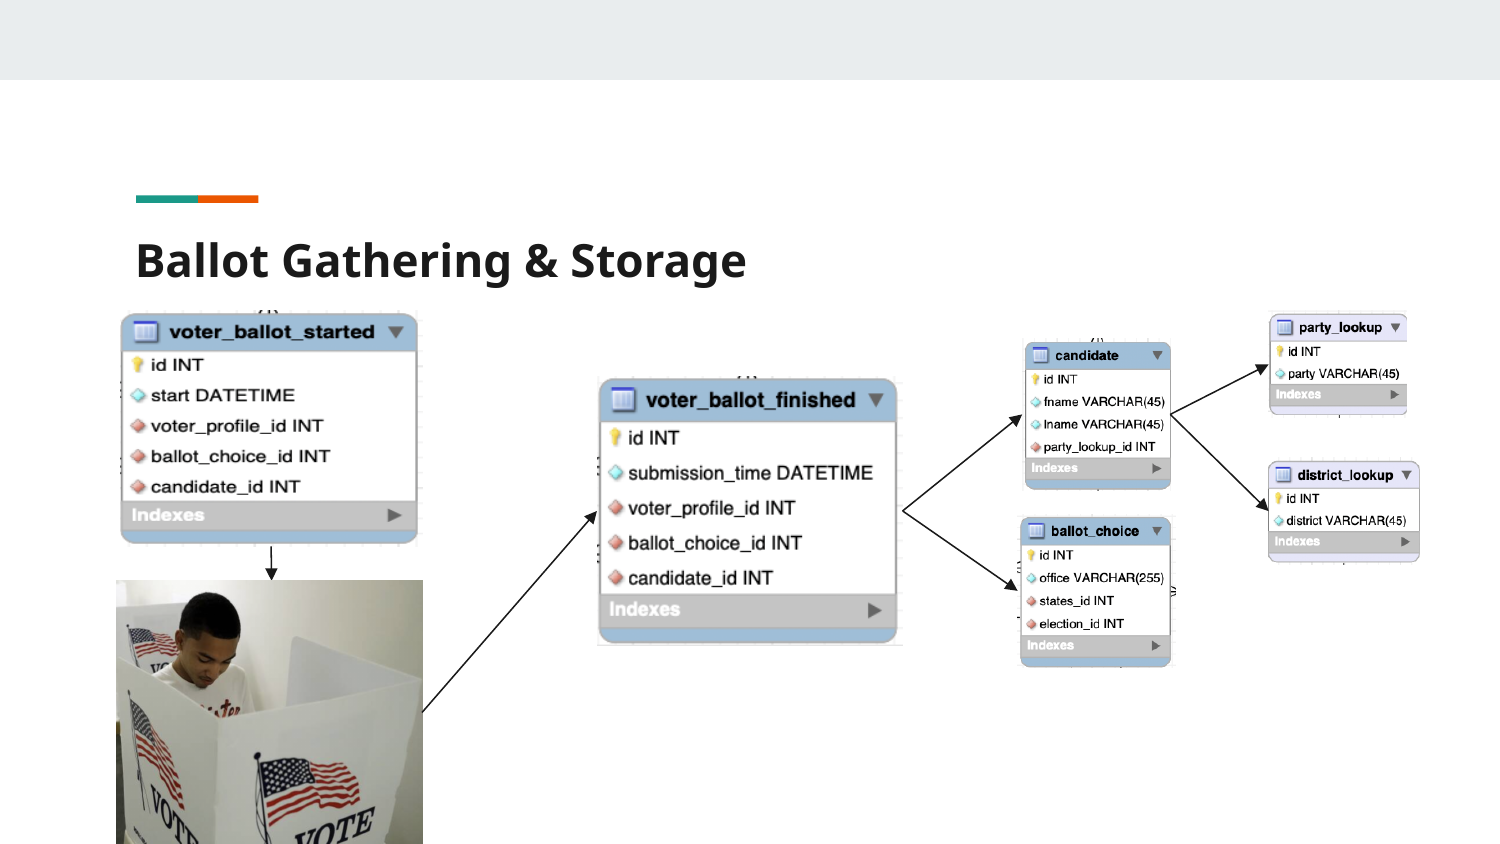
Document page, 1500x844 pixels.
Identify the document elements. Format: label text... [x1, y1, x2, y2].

picture [1017, 514, 1176, 668]
picture [116, 580, 423, 844]
picture [1268, 457, 1420, 565]
picture [1022, 338, 1171, 491]
title Ballot Gathering & Storage [119, 216, 1256, 306]
picture [120, 310, 423, 547]
picture [597, 376, 903, 646]
picture [1268, 310, 1407, 418]
